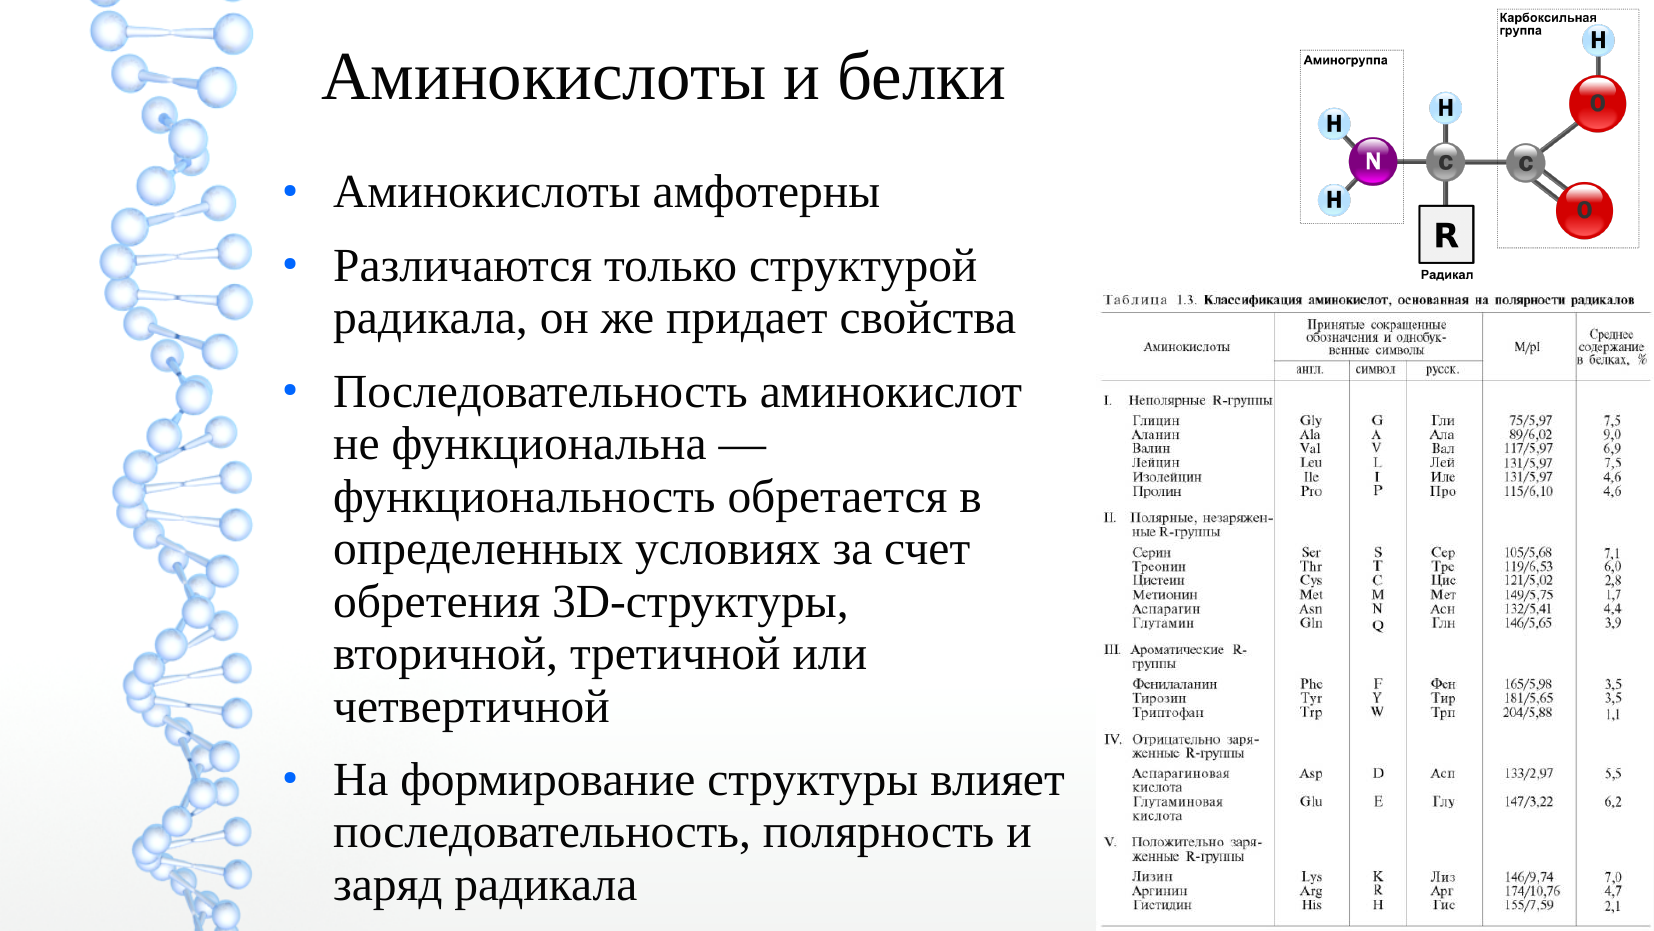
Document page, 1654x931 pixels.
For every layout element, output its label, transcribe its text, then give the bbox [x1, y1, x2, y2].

list Аминокислоты амфотерны Различаются только структурой радикала, он же придает свойства Последовательность аминокислот не функциональна — функциональность обретается в определенных условиях за счет обретения 3D-структуры, вторичной, третичной или четвертичной На формирование структуры влияет последовательность, полярность и заряд радикала [265, 165, 1075, 922]
picture [0, 0, 1654, 931]
title Аминокислоты и белки [0, 0, 1284, 154]
